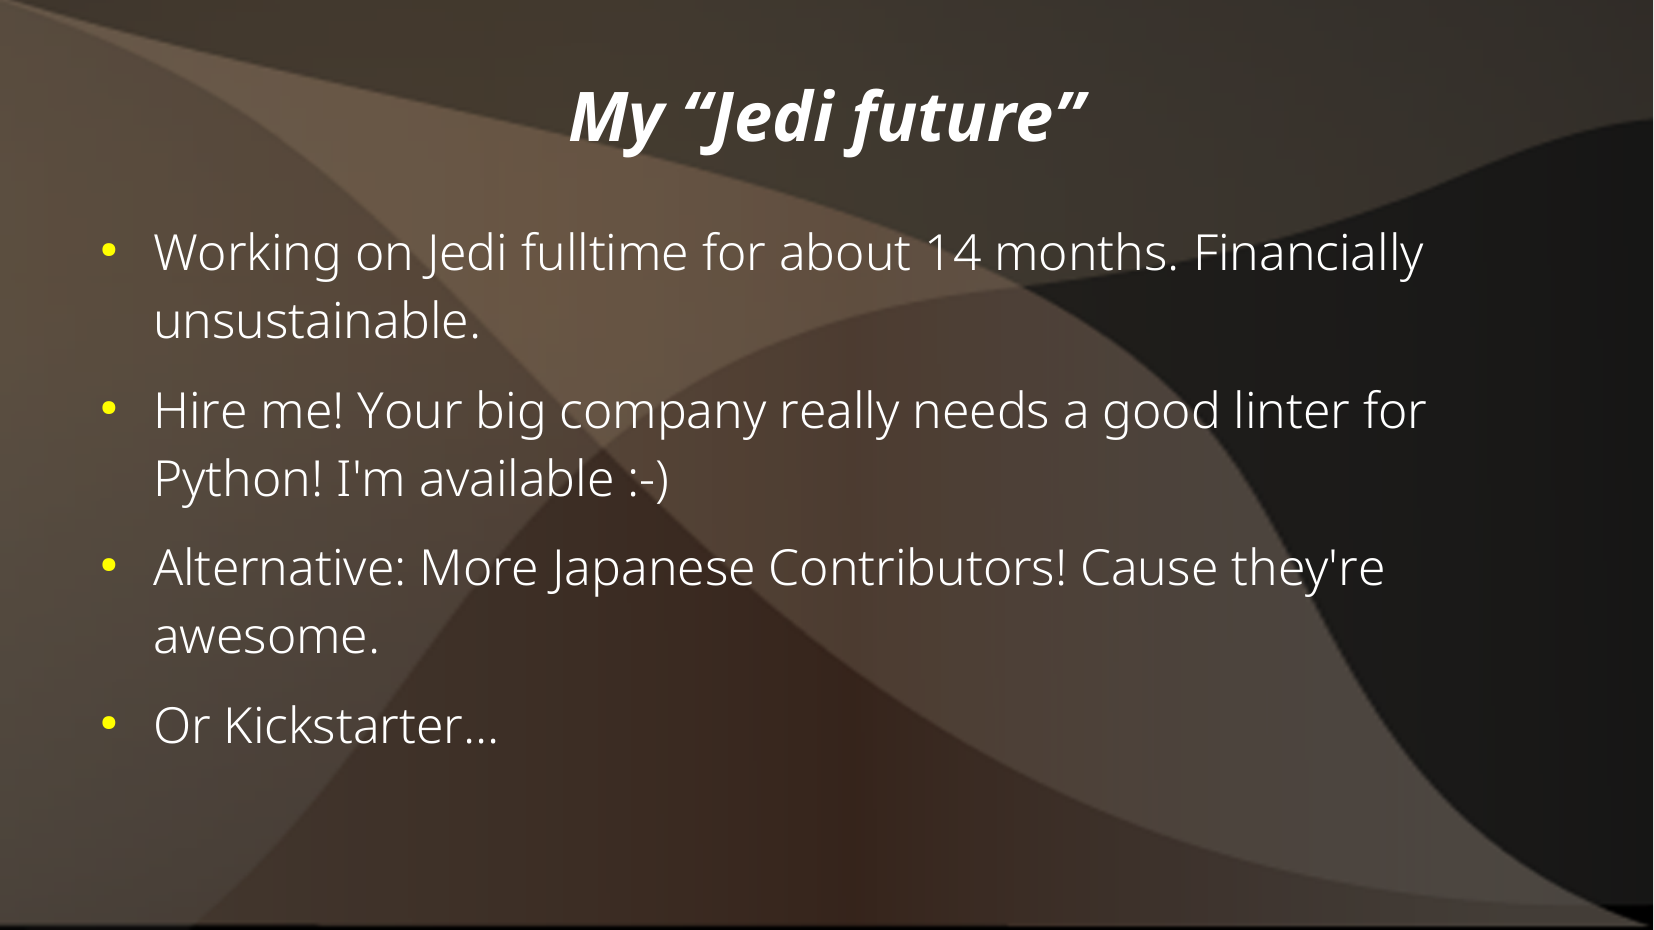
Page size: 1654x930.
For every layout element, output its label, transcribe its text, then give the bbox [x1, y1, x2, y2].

list Working on Jedi fulltime for about 14 months. Financially unsustainable. Hire me! Your big company really needs a good linter for Python! I'm available :-) Alternative: More Japanese Contributors! Cause they're awesome. Or Kickstarter... [82, 217, 1571, 930]
picture [0, 0, 1654, 930]
title My “Jedi future” [82, 36, 1571, 193]
